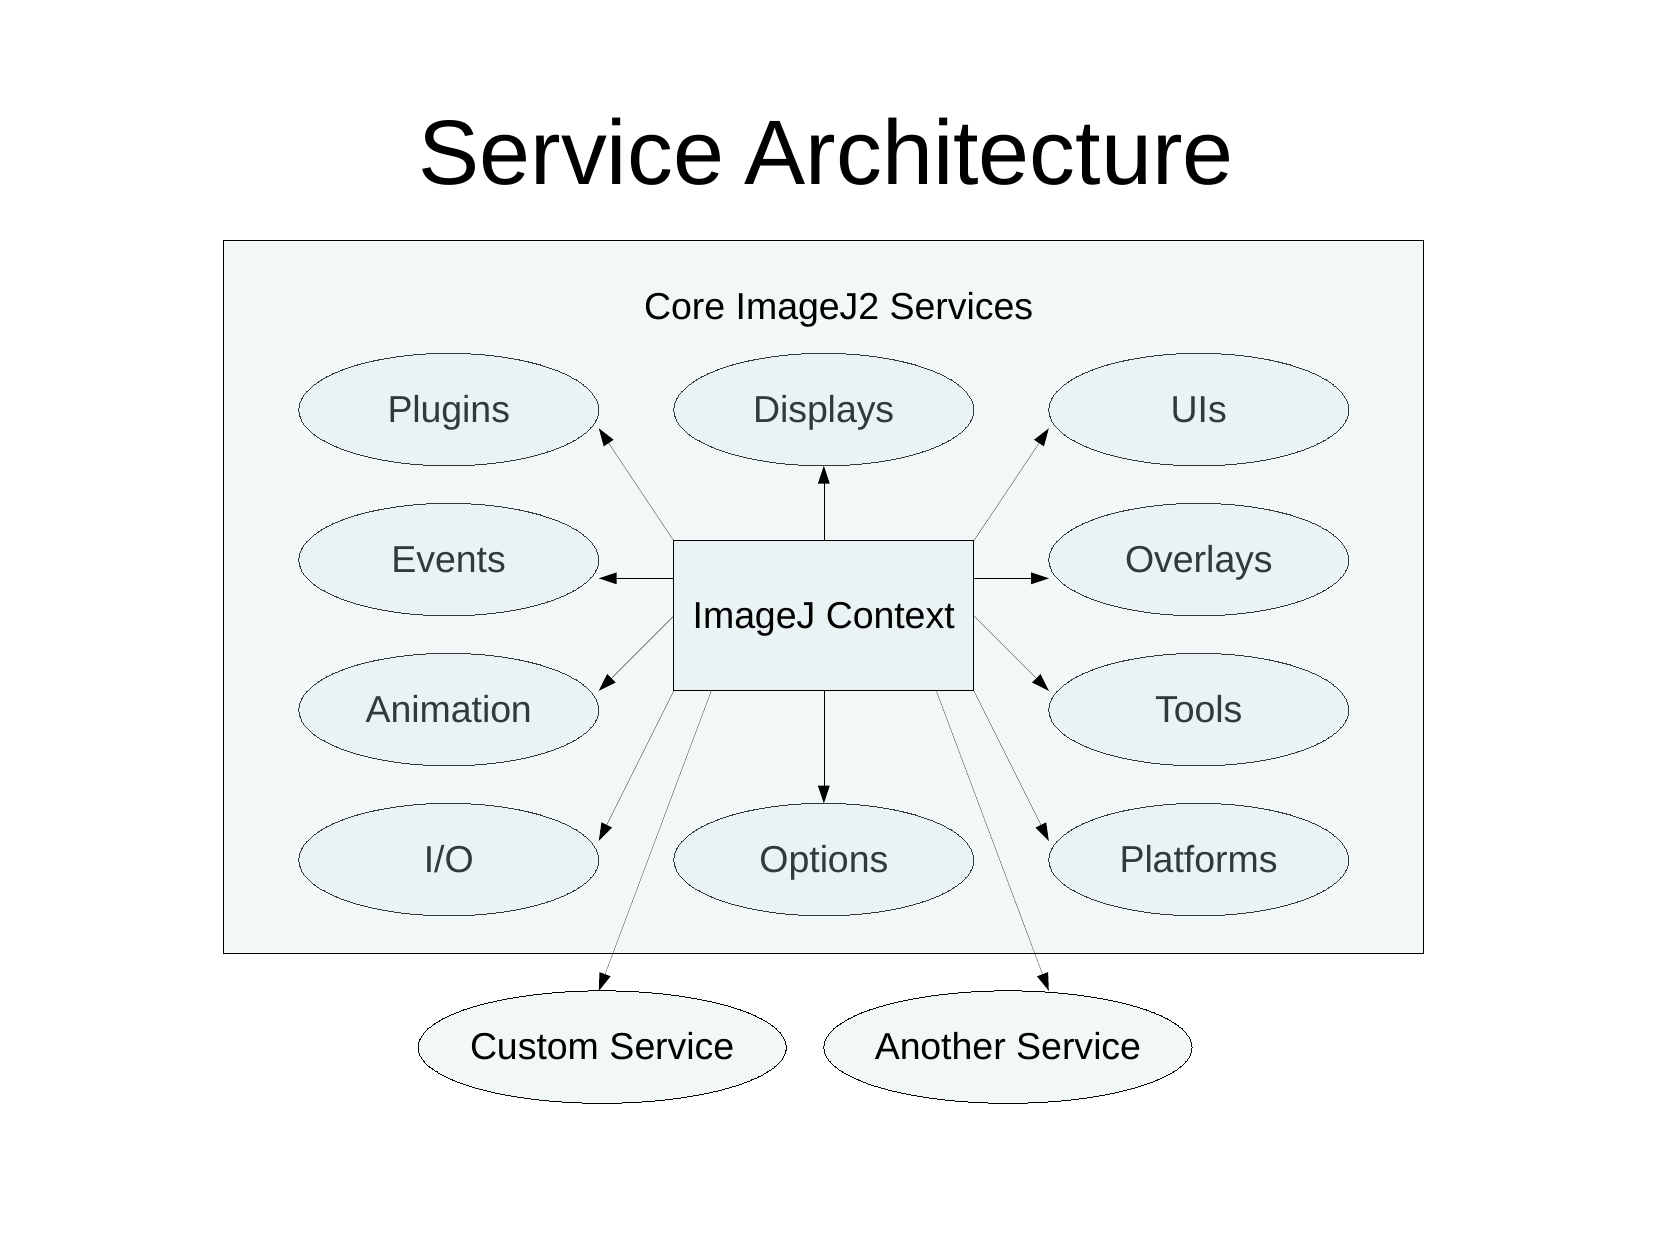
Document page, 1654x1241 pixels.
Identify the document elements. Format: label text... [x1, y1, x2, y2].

text_box ImageJ Context [673, 540, 974, 691]
text_box Custom Service [418, 990, 787, 1104]
text_box [614, 691, 1034, 954]
text_box [223, 240, 1424, 954]
title Service Architecture [82, 49, 1571, 257]
text_box Core ImageJ2 Services [629, 278, 1049, 336]
text_box Another Service [823, 990, 1193, 1104]
